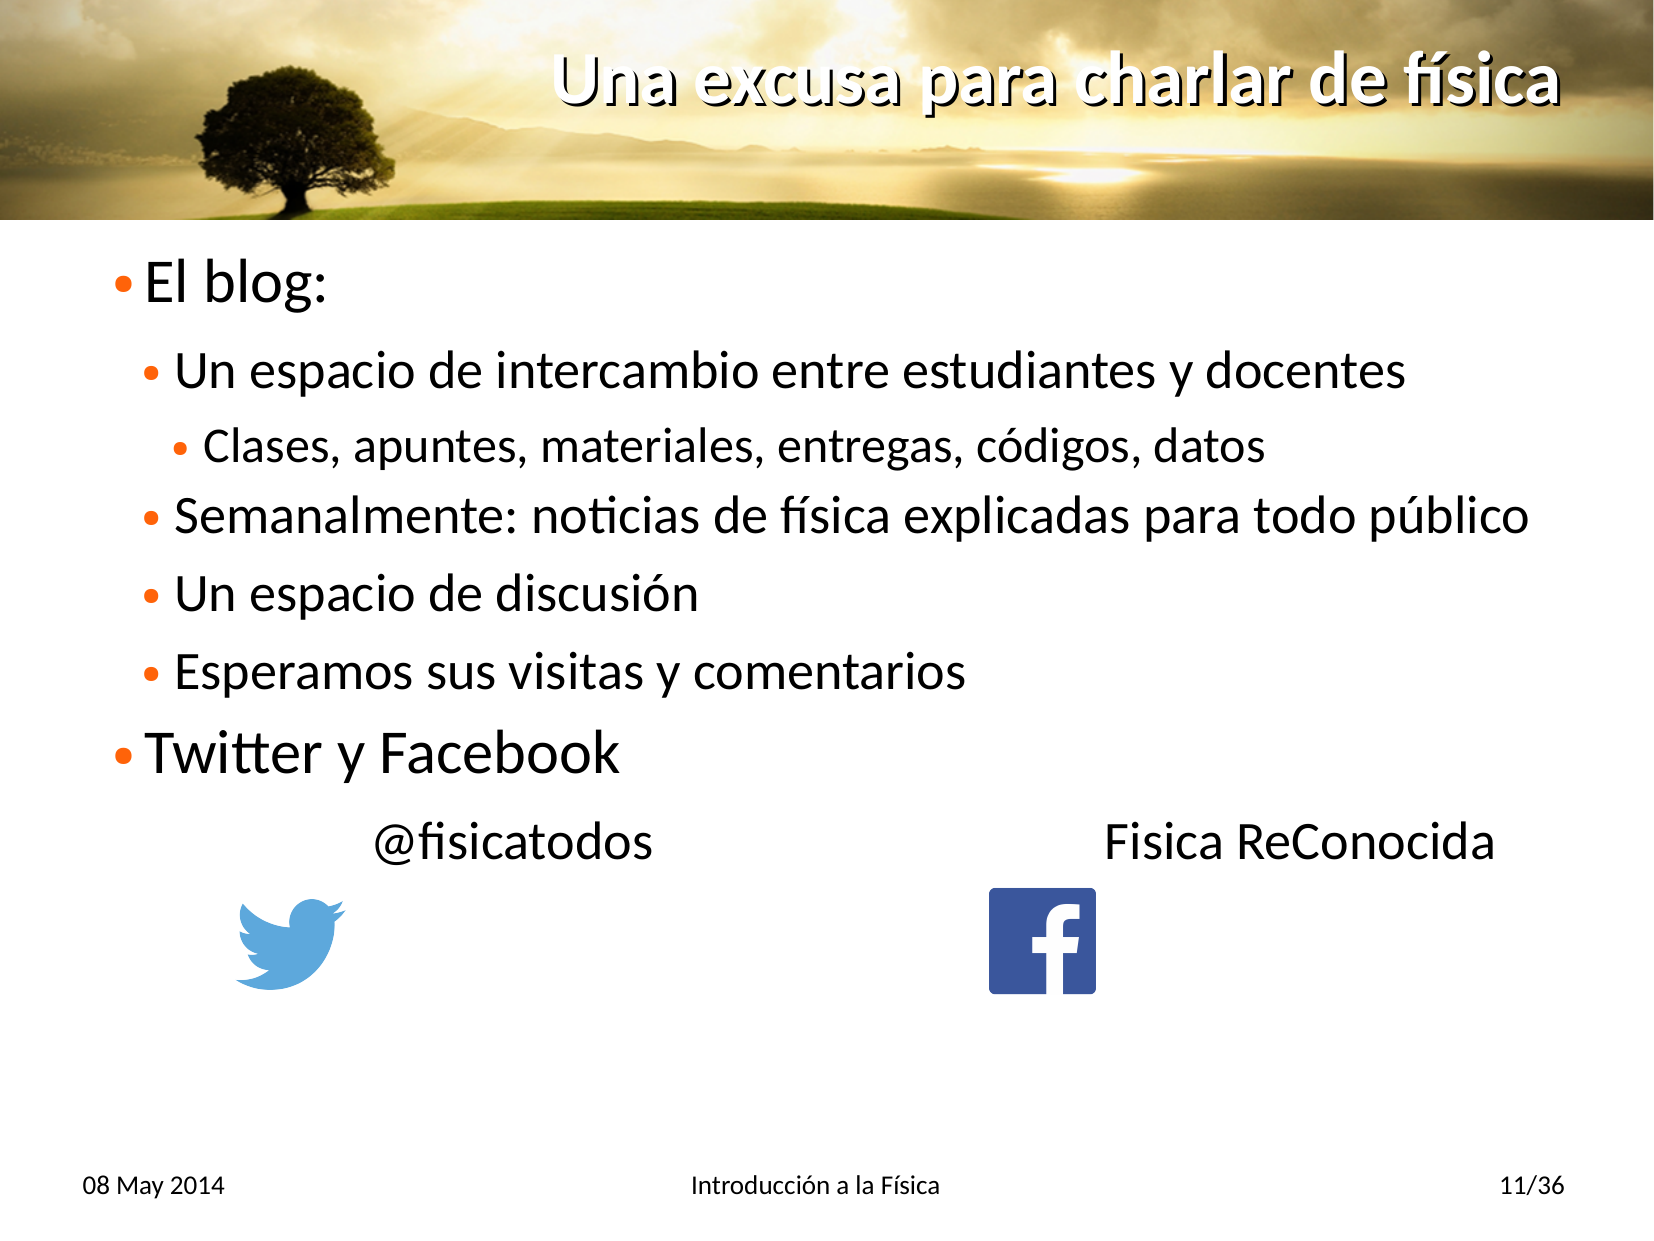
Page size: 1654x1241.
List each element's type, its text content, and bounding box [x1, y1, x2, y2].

picture [0, 0, 1654, 220]
title Una excusa para charlar de física [75, 19, 1564, 151]
picture [235, 899, 346, 990]
list El blog: Un espacio de intercambio entre estudiantes y docentes Clases, apuntes, materiales, entregas, códigos, datos Semanalmente: noticias de física explicadas para todo público Un espacio de discusión Esperamos sus visitas y comentarios Twitter y Facebook @fisicatodos Fisica ReConocida [82, 255, 1571, 1156]
picture [989, 884, 1096, 999]
